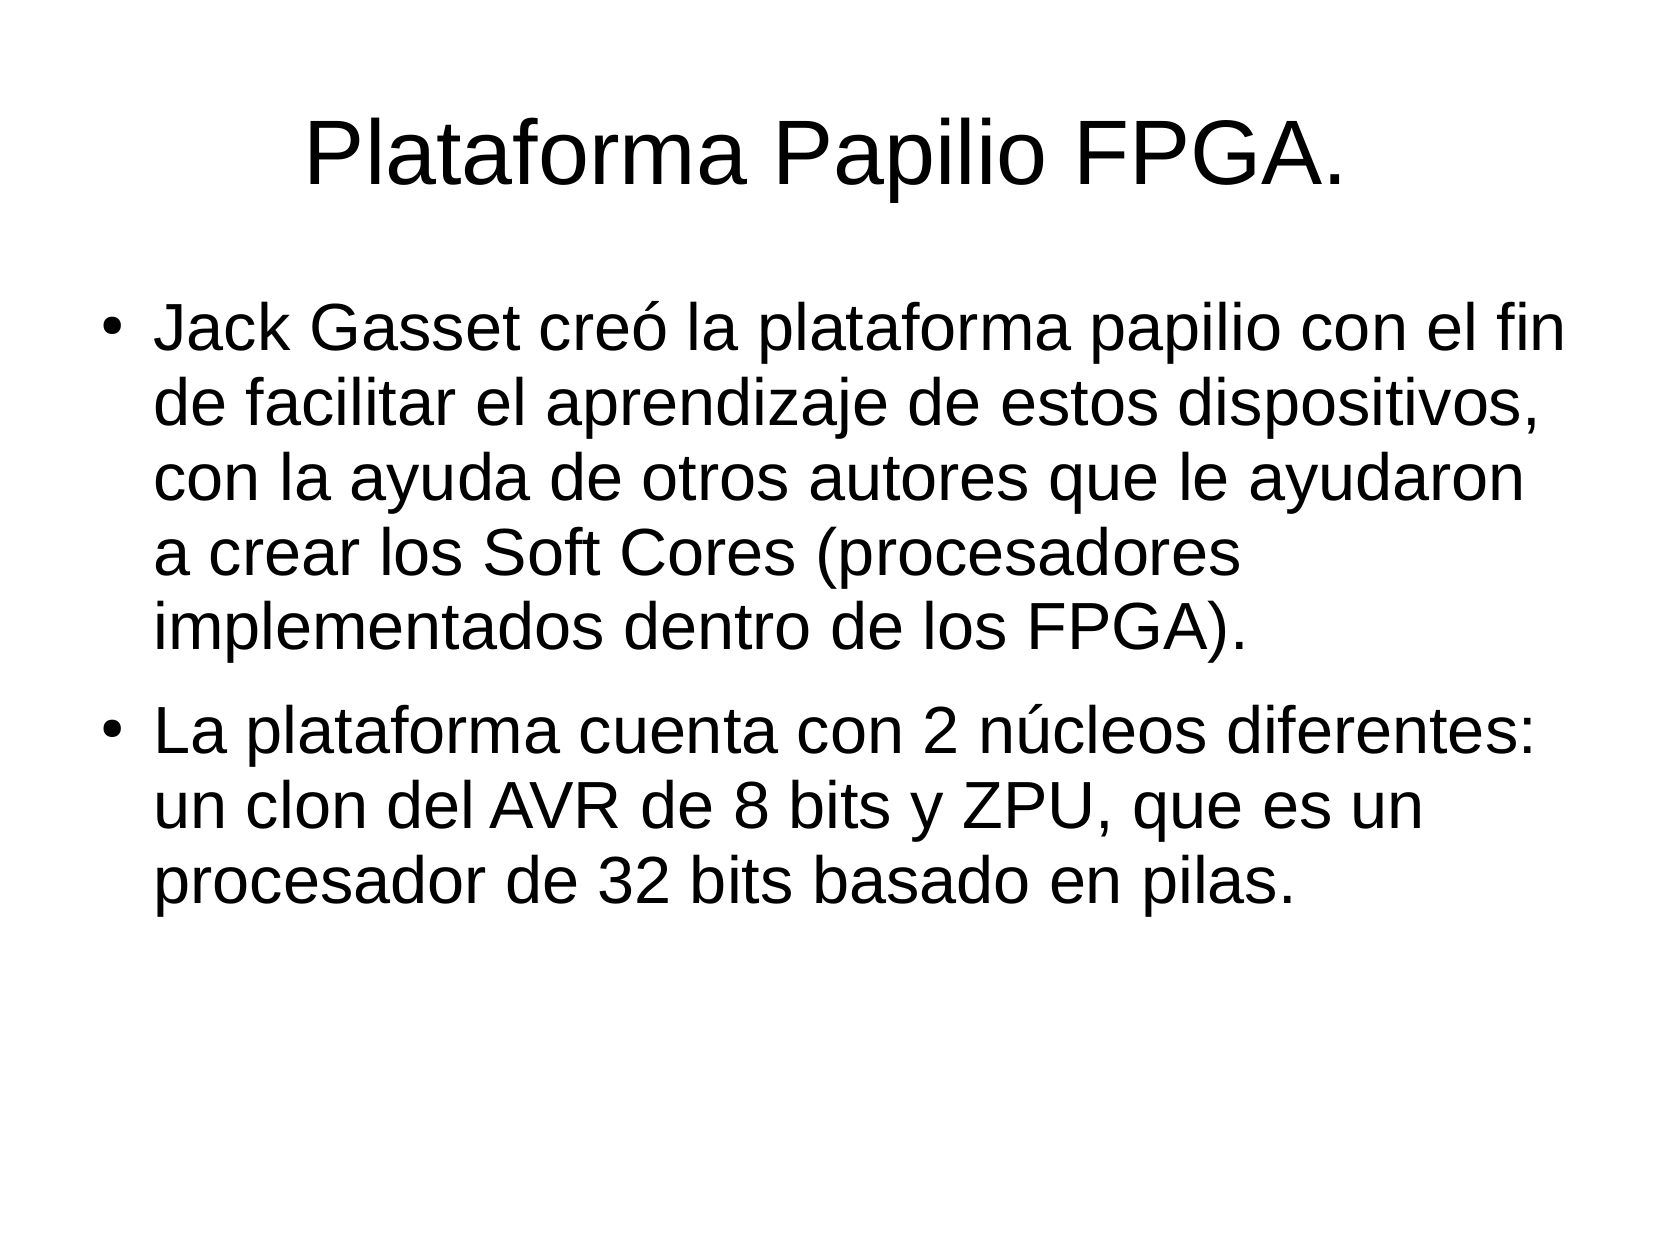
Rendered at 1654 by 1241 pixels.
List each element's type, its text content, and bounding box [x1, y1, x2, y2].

title Plataforma Papilio FPGA. [82, 49, 1571, 257]
list Jack Gasset creó la plataforma papilio con el fin de facilitar el aprendizaje de estos dispositivos, con la ayuda de otros autores que le ayudaron a crear los Soft Cores (procesadores implementados dentro de los FPGA). La plataforma cuenta con 2 núcleos diferentes: un clon del AVR de 8 bits y ZPU, que es un procesador de 32 bits basado en pilas. [82, 290, 1571, 1010]
